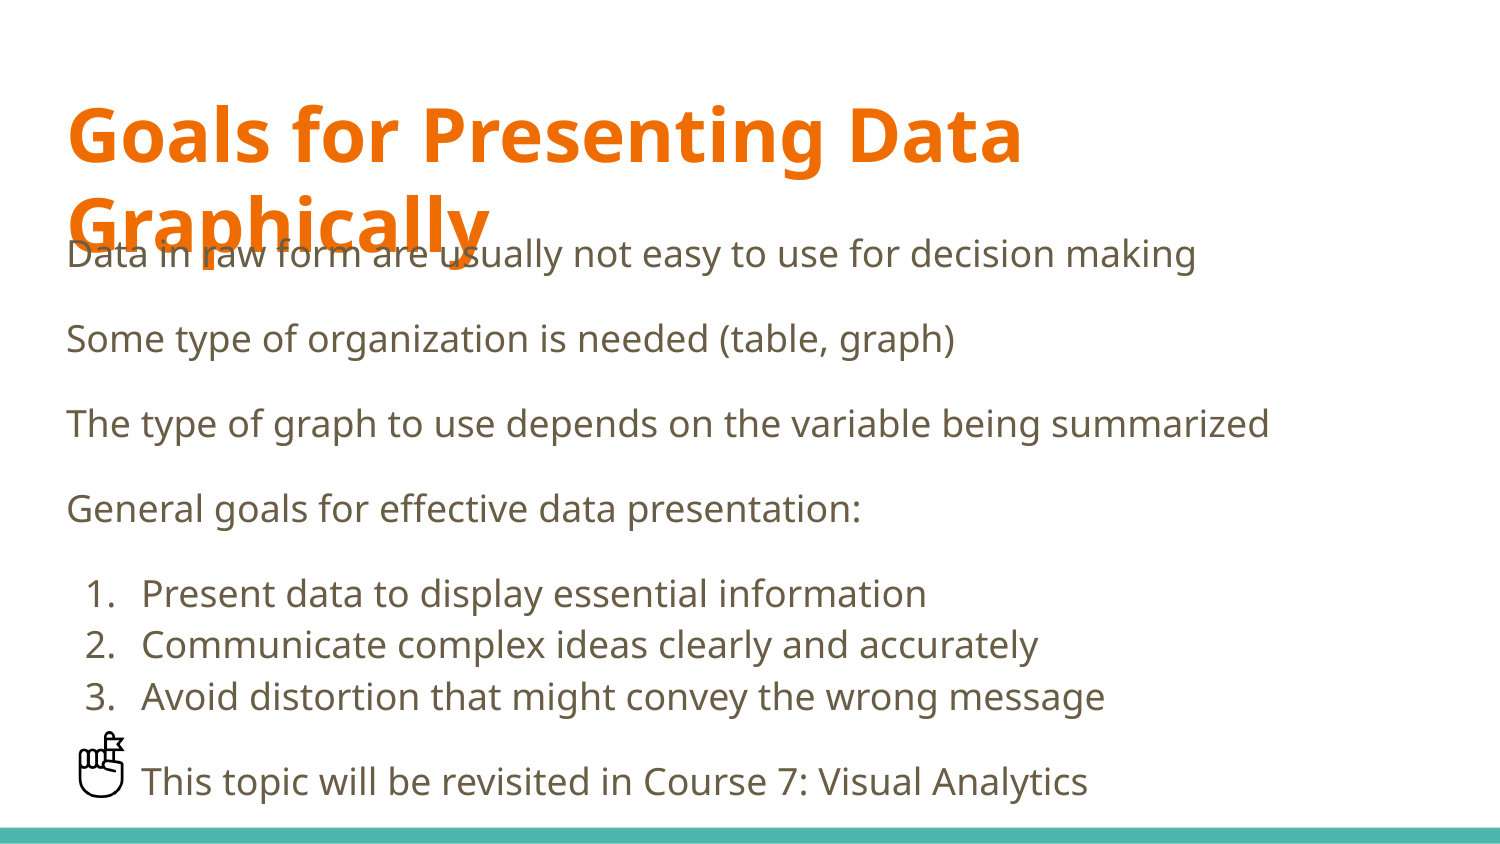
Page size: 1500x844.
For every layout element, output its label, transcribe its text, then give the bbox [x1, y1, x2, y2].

title Goals for Presenting Data Graphically [51, 72, 1449, 189]
picture [68, 731, 135, 798]
list Data in raw form are usually not easy to use for decision making Some type of organization is needed (table, graph) The type of graph to use depends on the variable being summarized General goals for effective data presentation: Present data to display essential information Communicate complex ideas clearly and accurately Avoid distortion that might convey the wrong message This topic will be revisited in Course 7: Visual Analytics [51, 207, 1449, 750]
